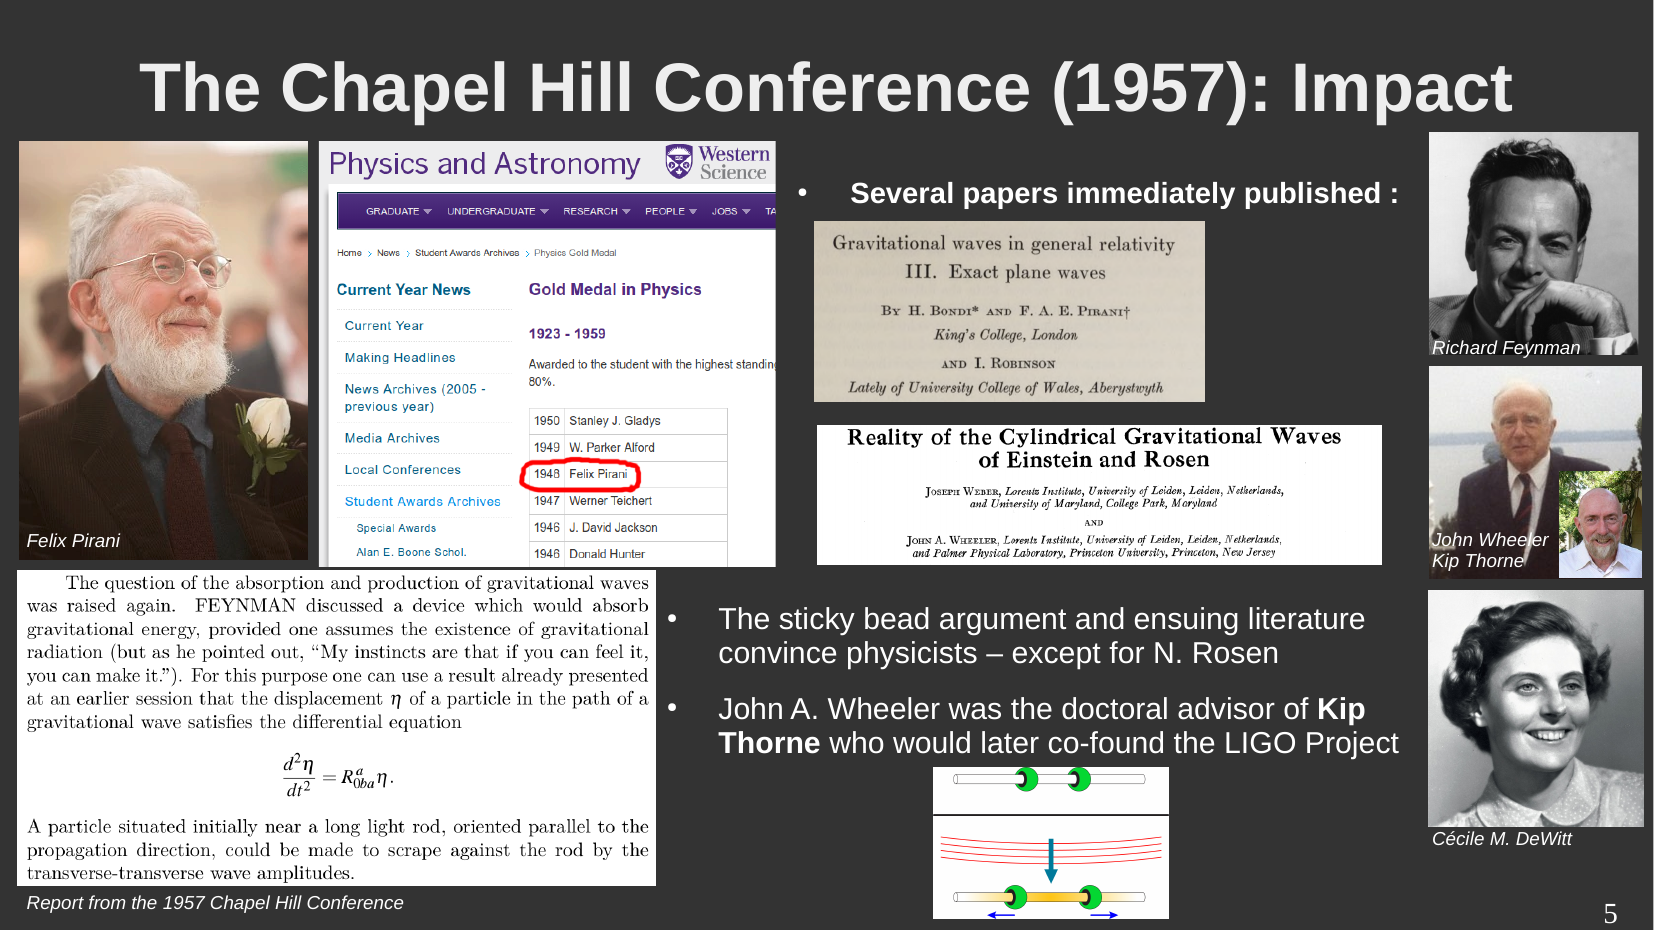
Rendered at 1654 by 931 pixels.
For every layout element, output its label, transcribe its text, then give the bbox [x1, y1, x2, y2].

text_box Cécile M. DeWitt [1417, 820, 1595, 857]
title The Chapel Hill Conference (1957): Impact [82, 10, 1571, 166]
picture [19, 141, 308, 560]
picture [1428, 590, 1644, 827]
picture [814, 221, 1205, 402]
text_box Felix Pirani [11, 523, 201, 560]
picture [318, 141, 776, 567]
list Several papers immediately published : [779, 177, 1418, 579]
picture [17, 570, 656, 886]
picture [817, 425, 1382, 565]
picture [1429, 132, 1639, 355]
text_box Richard Feynman [1417, 330, 1607, 367]
text_box John Wheeler Kip Thorne [1417, 521, 1571, 579]
picture [1429, 366, 1642, 579]
list The sticky bead argument and ensuing literature convince physicists – except for N. Rosen John A. Wheeler was the doctoral advisor of Kip Thorne who would later co-found the LIGO Project [649, 602, 1406, 792]
text_box Report from the 1957 Chapel Hill Conference [11, 885, 426, 922]
picture [933, 767, 1169, 919]
